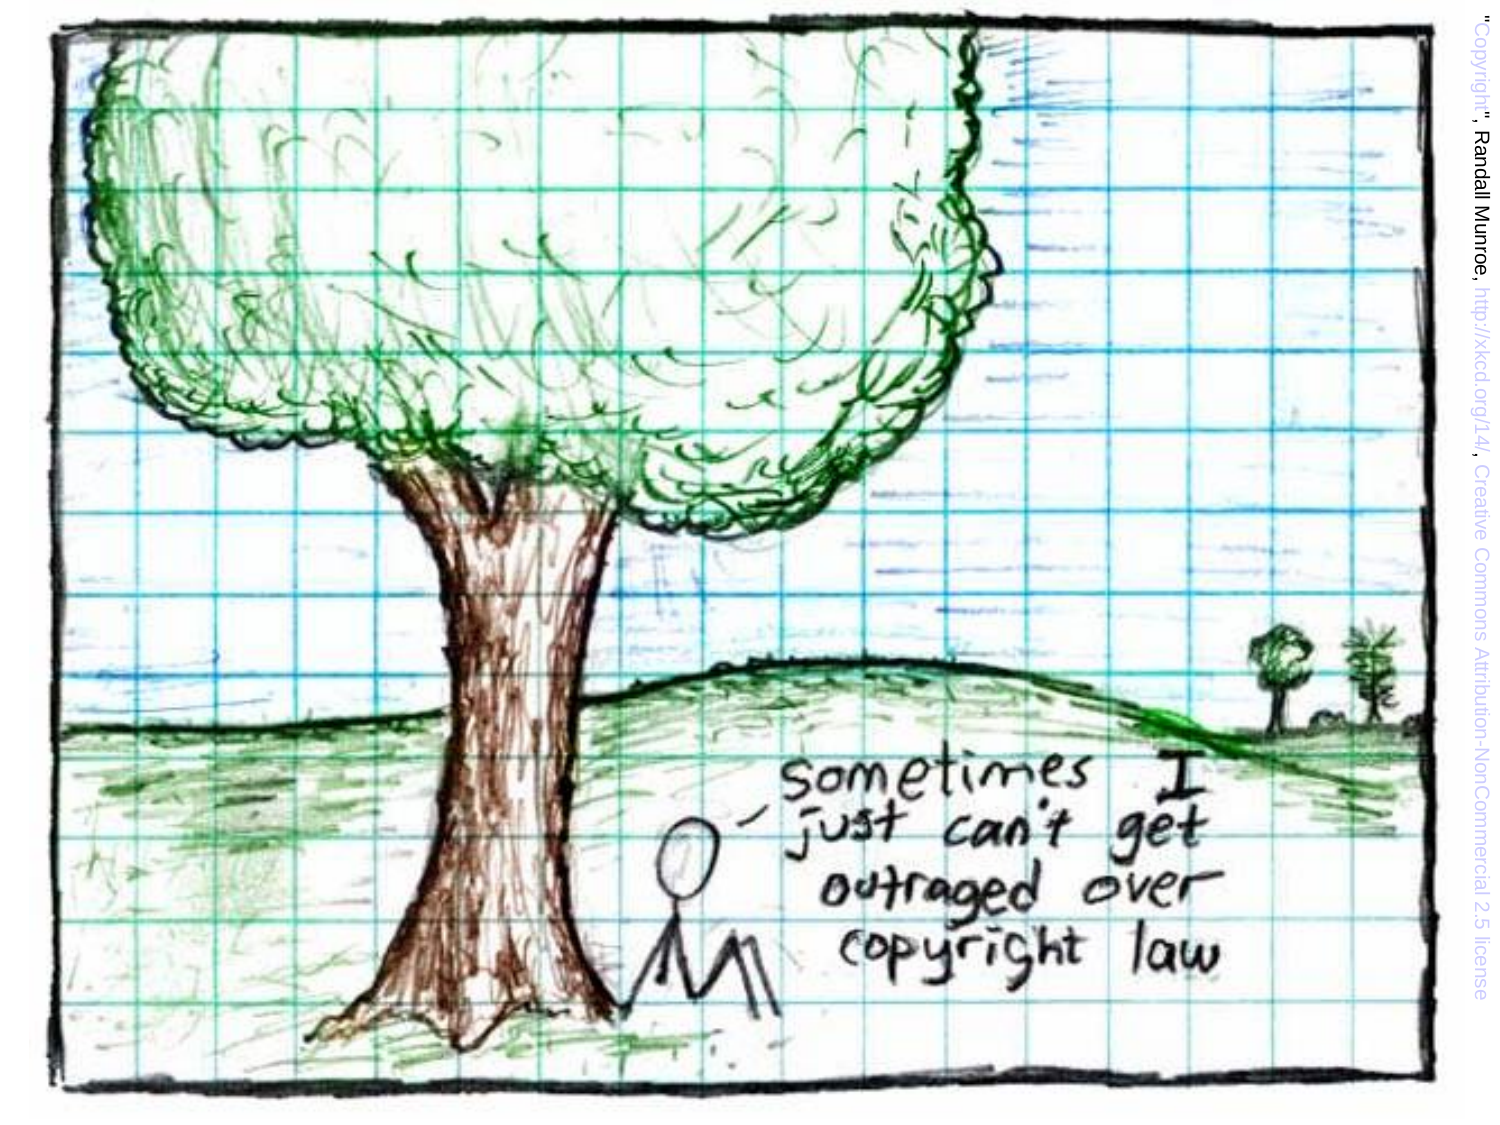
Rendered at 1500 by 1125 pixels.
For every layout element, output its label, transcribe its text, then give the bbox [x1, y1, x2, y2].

picture [29, 0, 1465, 1119]
text_box "Copyright", Randall Munroe, http://xkcd.org/14/, Creative Commons Attribution-NonCommercial 2.5 license [1463, 0, 1500, 1022]
